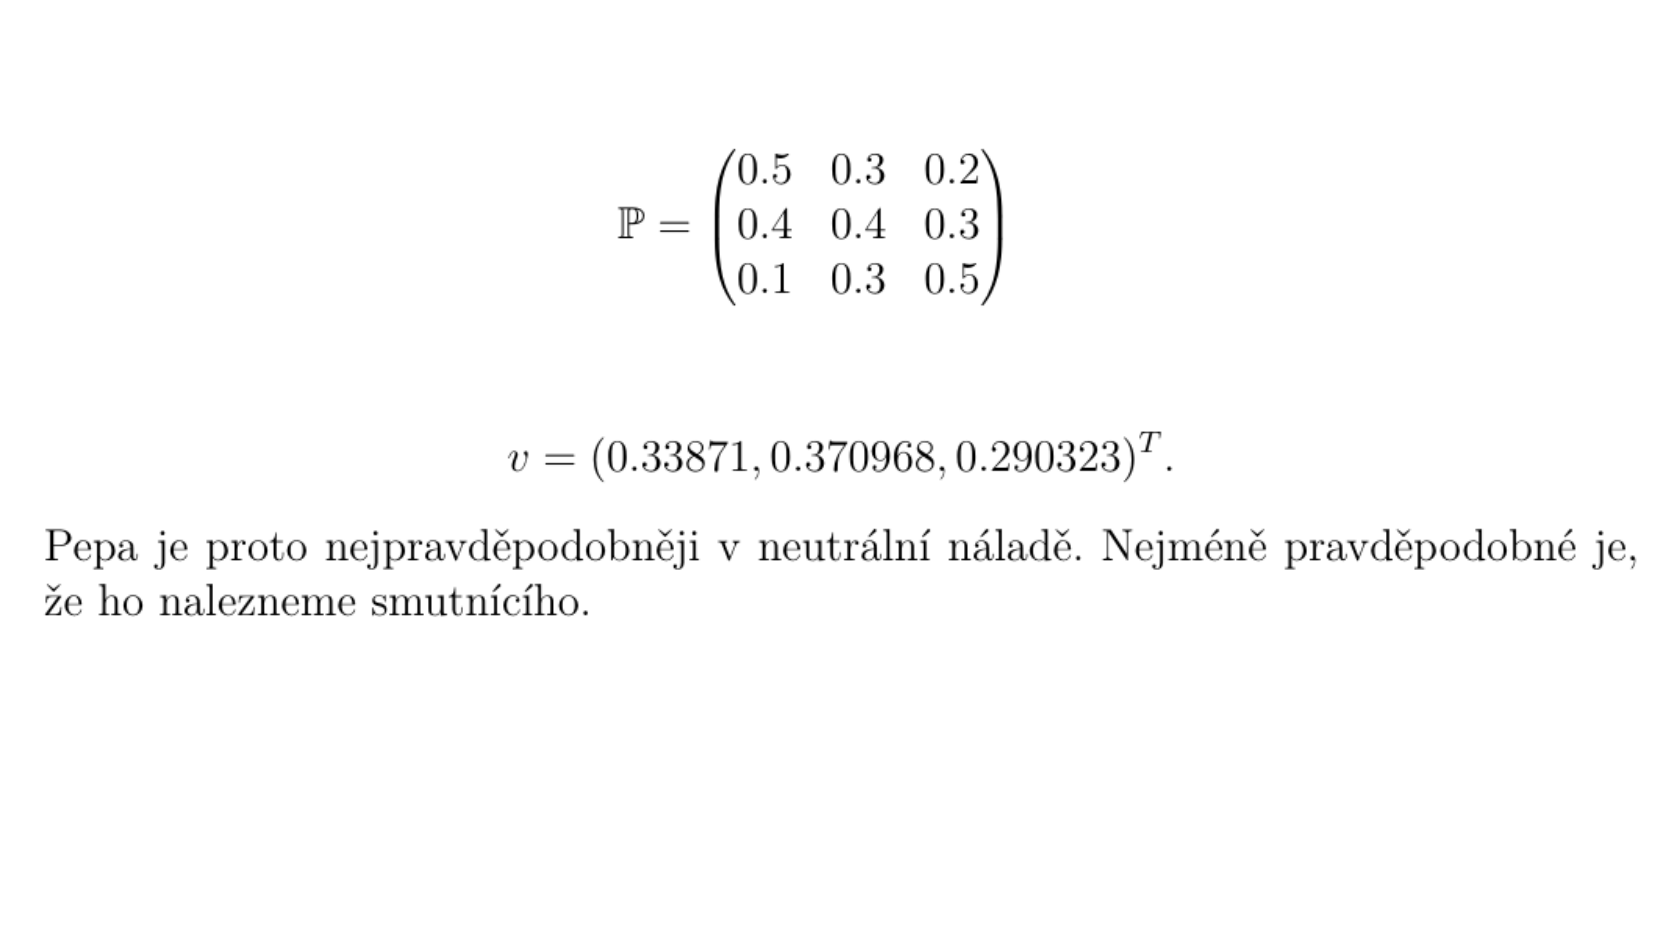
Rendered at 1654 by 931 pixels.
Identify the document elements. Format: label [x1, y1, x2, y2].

picture [590, 118, 1011, 337]
picture [27, 399, 1646, 650]
